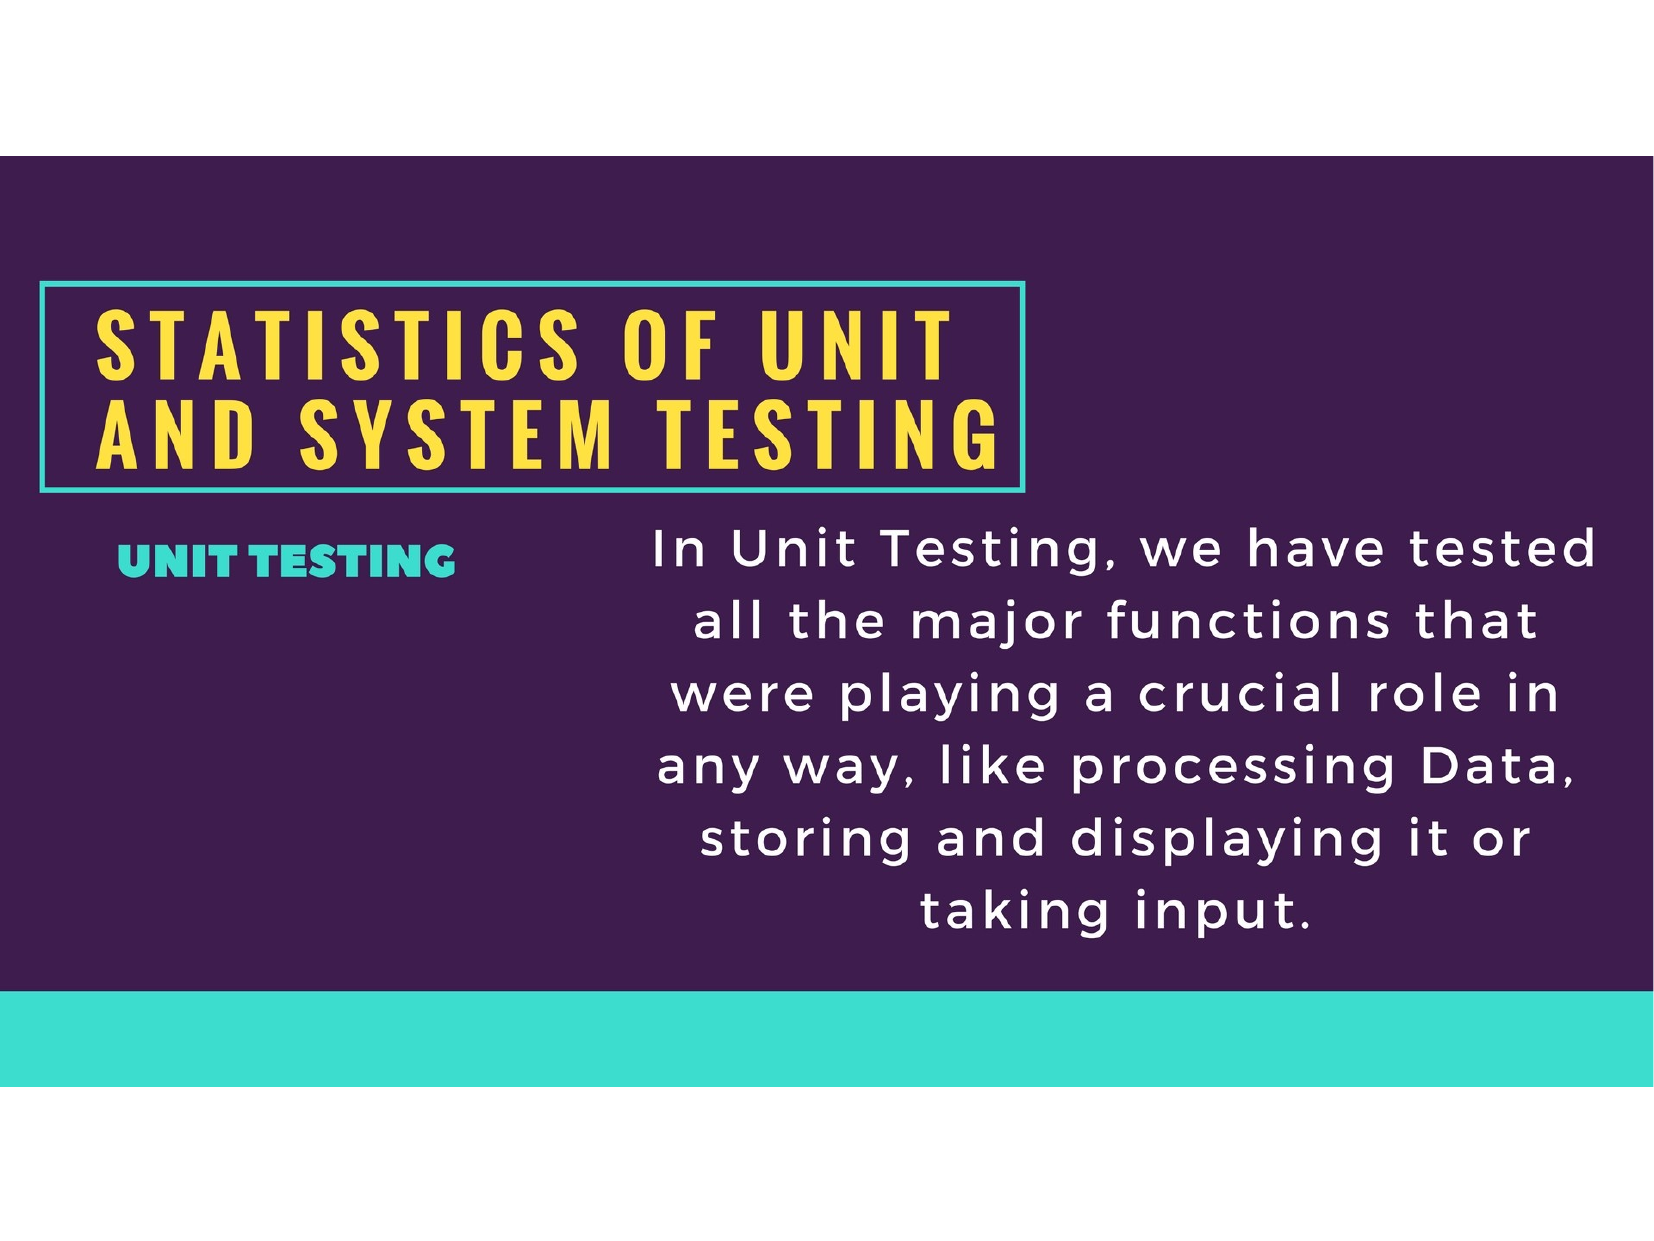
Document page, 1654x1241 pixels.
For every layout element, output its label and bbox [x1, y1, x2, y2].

picture [0, 156, 1654, 1087]
